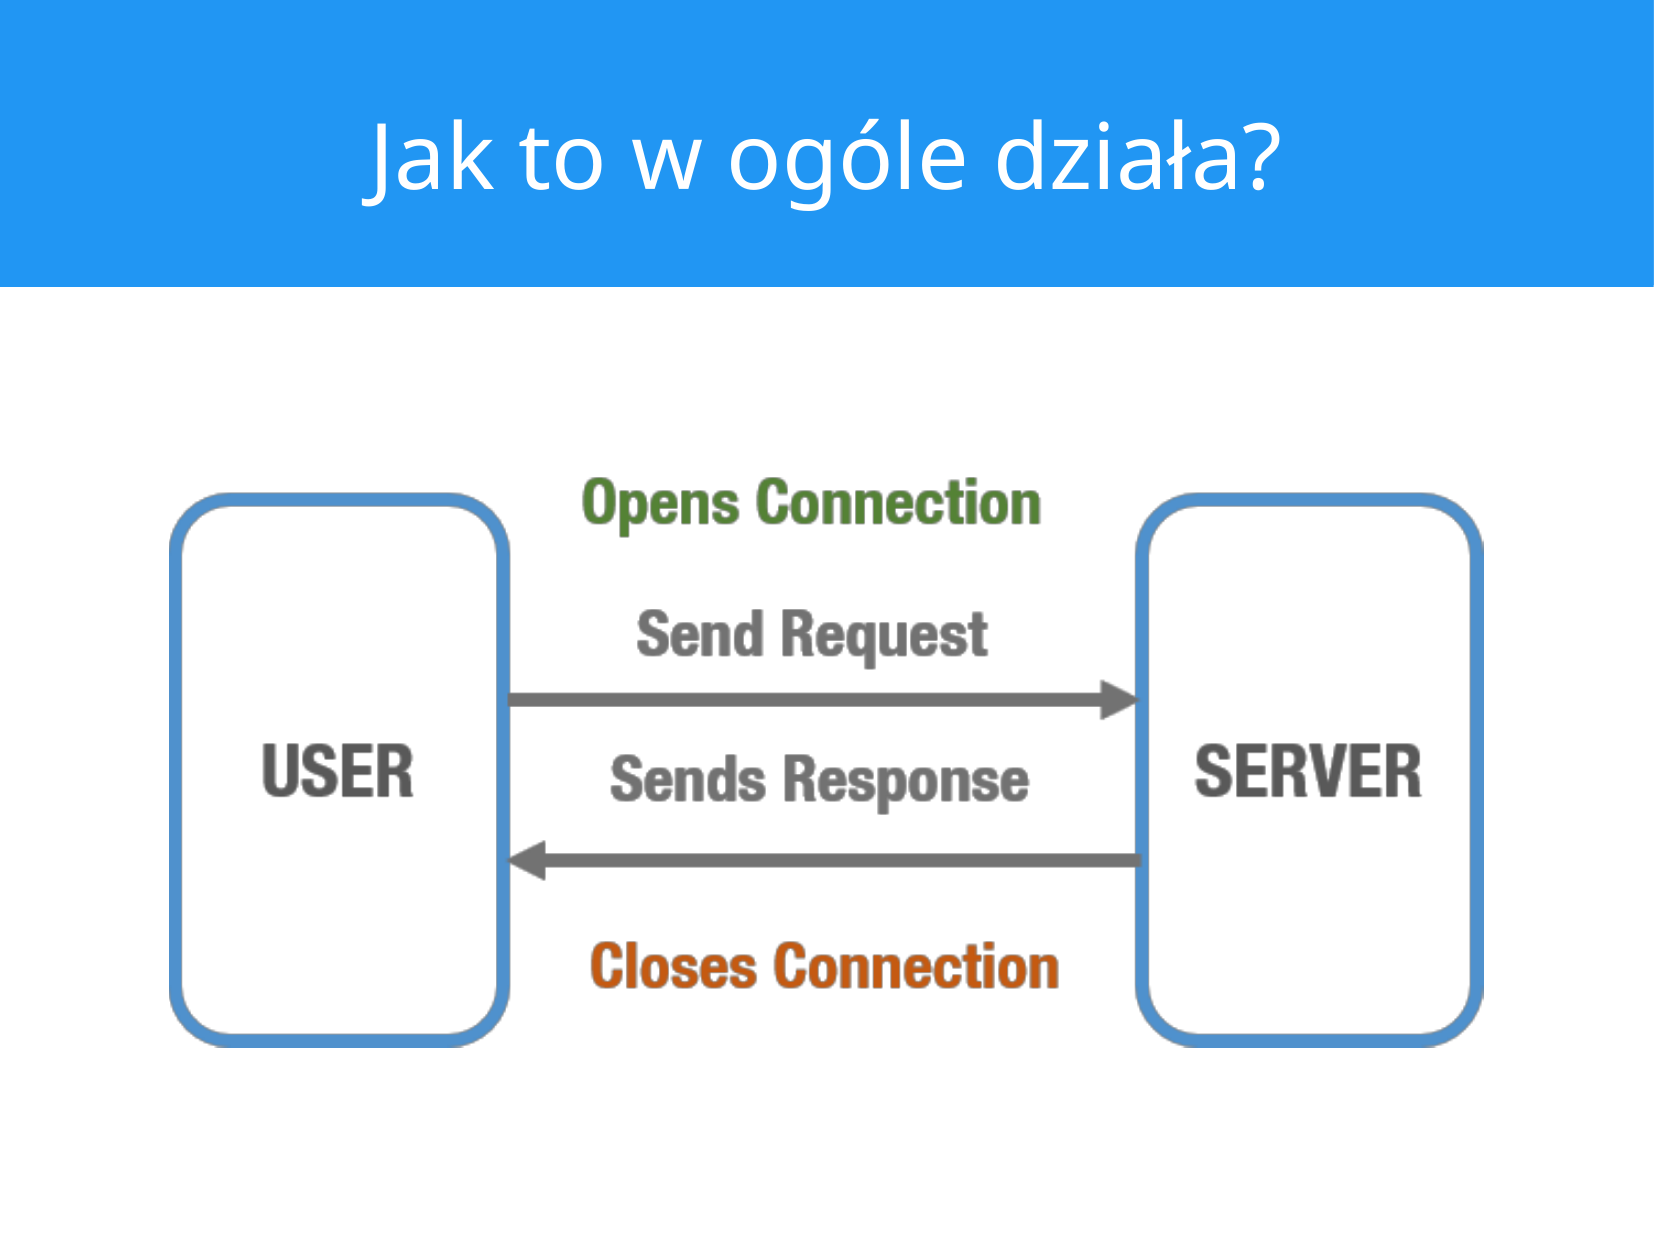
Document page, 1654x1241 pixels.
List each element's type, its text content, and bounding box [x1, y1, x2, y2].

picture [169, 443, 1484, 1048]
title Jak to w ogóle działa? [82, 97, 1571, 209]
